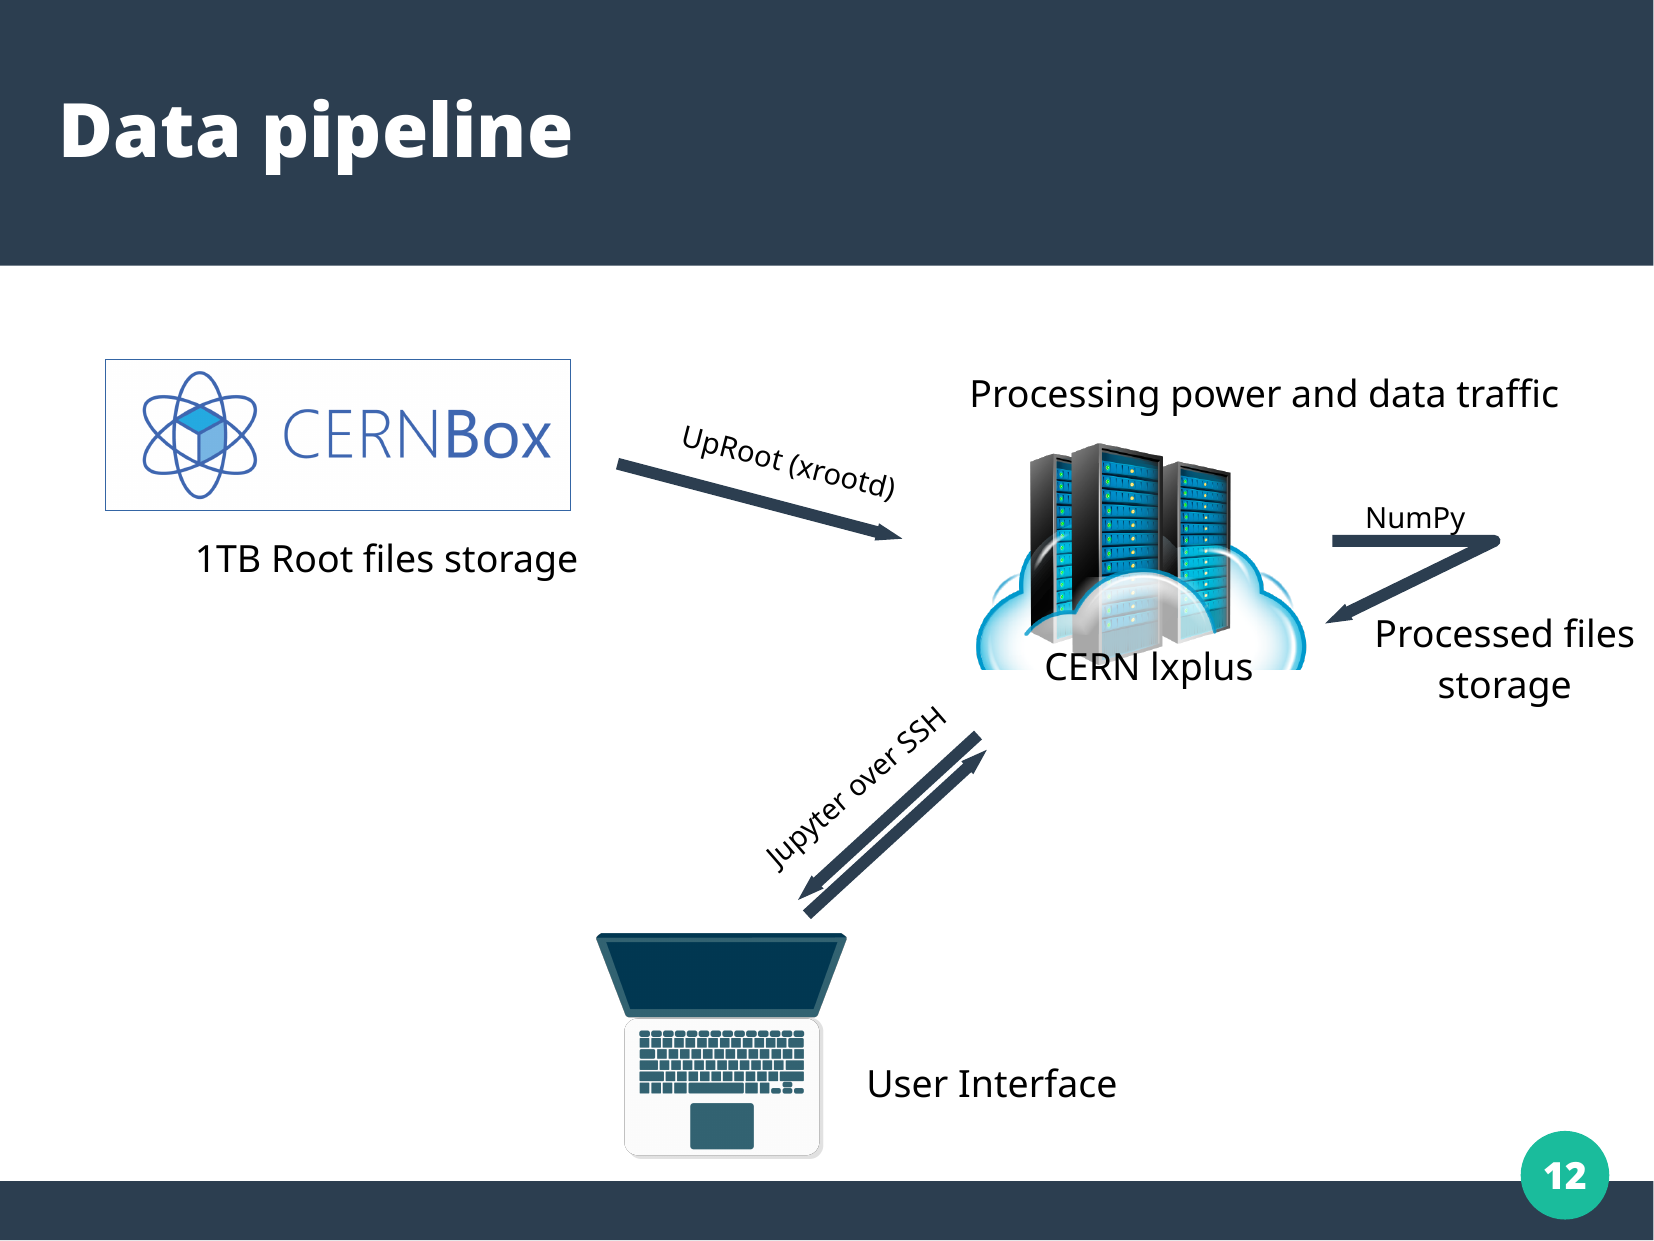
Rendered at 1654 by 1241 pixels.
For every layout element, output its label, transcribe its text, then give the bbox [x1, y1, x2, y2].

picture [105, 359, 571, 511]
title Data pipeline [59, 49, 1595, 207]
picture [948, 411, 1333, 670]
text_box CERN lxplus [1029, 633, 1247, 696]
text_box NumPy [1350, 489, 1470, 542]
text_box Processed files storage [1359, 600, 1654, 710]
text_box Processing power and data traffic [954, 360, 1505, 423]
text_box 1TB Root files storage [180, 525, 547, 588]
text_box Jupyter over SSH [740, 692, 956, 888]
text_box User Interface [851, 1050, 1098, 1113]
picture [596, 933, 847, 1159]
text_box UpRoot (xrootd) [662, 404, 893, 511]
